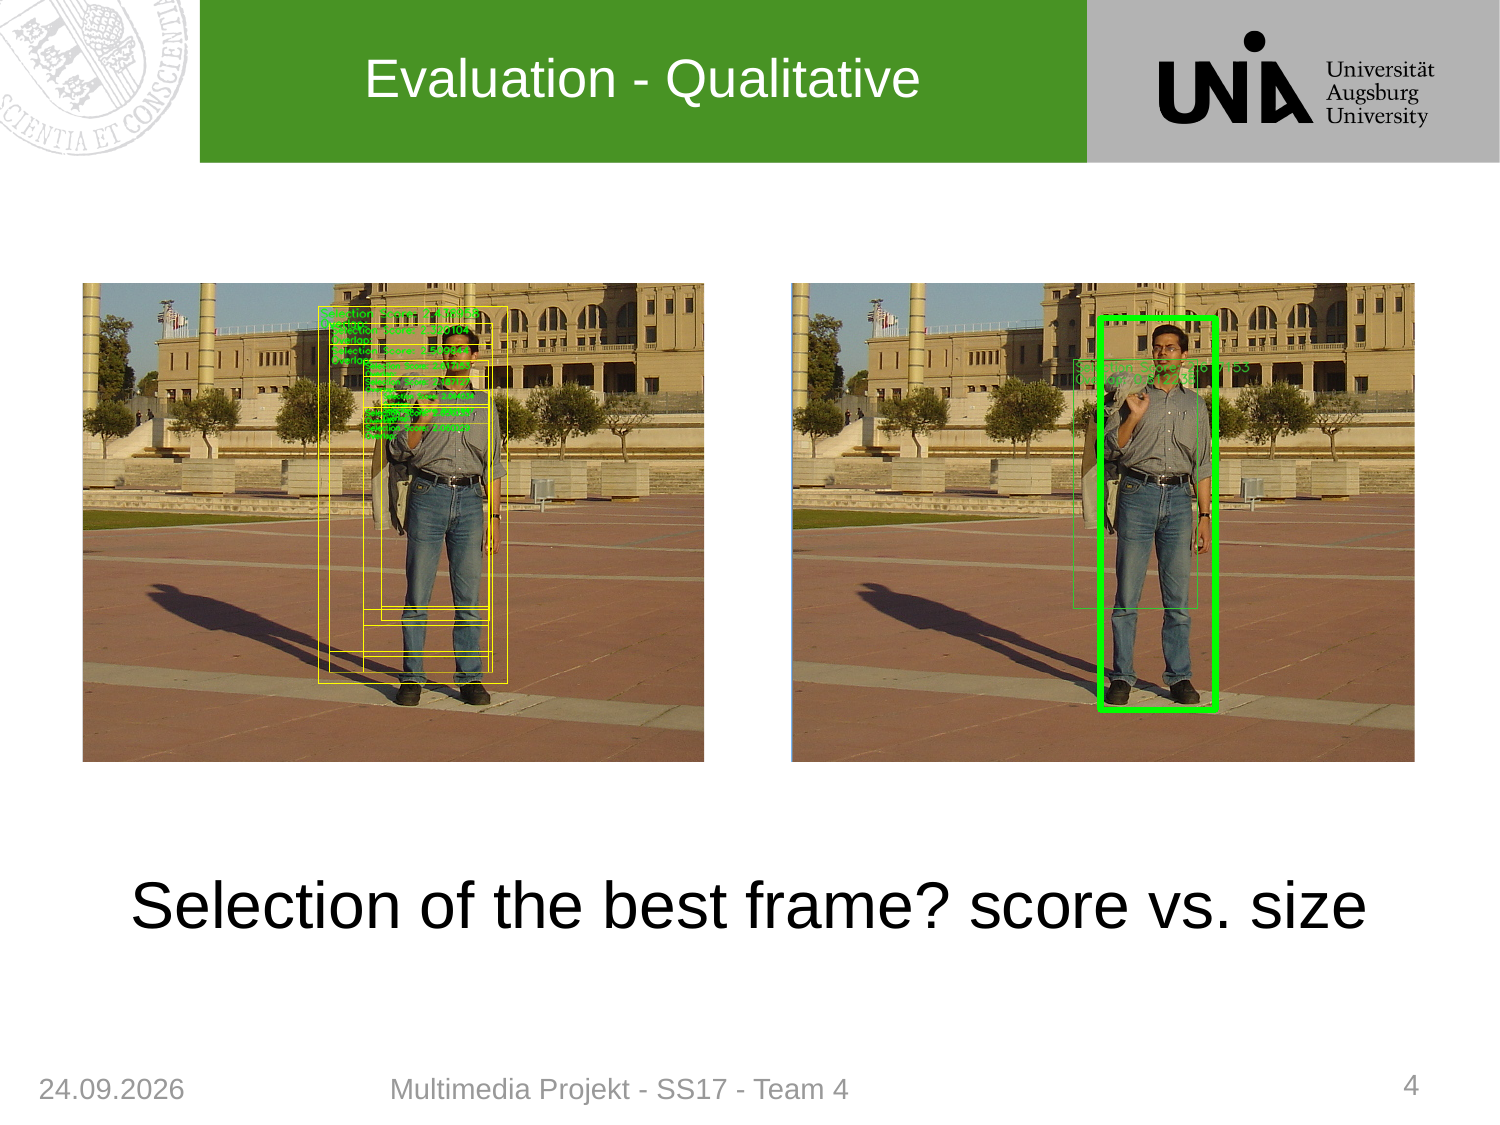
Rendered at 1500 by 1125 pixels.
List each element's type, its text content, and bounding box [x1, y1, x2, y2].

list Selection of the best frame? score vs. size [75, 862, 1426, 1023]
picture [791, 283, 1415, 762]
text_box Multimedia Projekt - SS17 - Team 4 [271, 1062, 969, 1115]
text_box 17.07.2017 [11, 1062, 213, 1115]
picture [82, 283, 705, 762]
title Evaluation - Qualitative [199, 35, 1087, 163]
text_box [1346, 1058, 1477, 1110]
